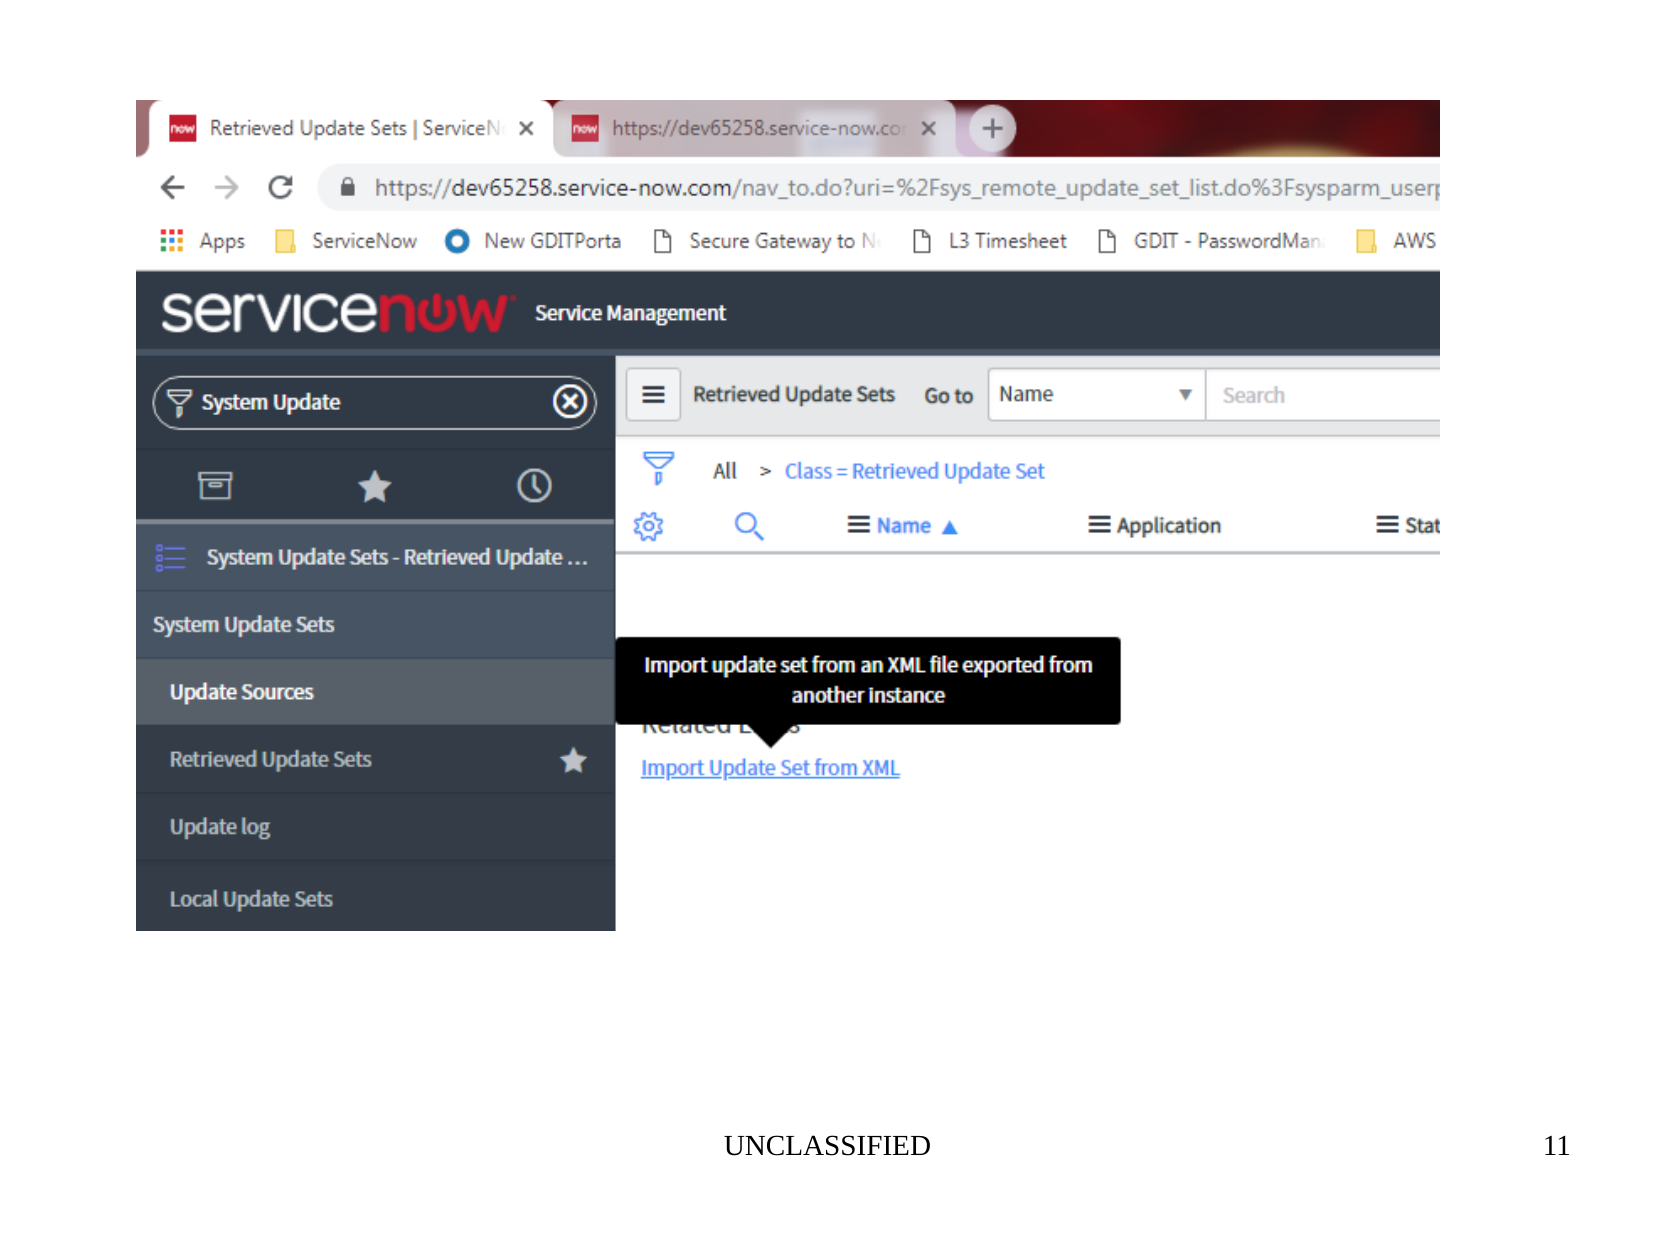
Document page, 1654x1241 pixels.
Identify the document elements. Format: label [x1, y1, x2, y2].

picture [136, 100, 1441, 931]
